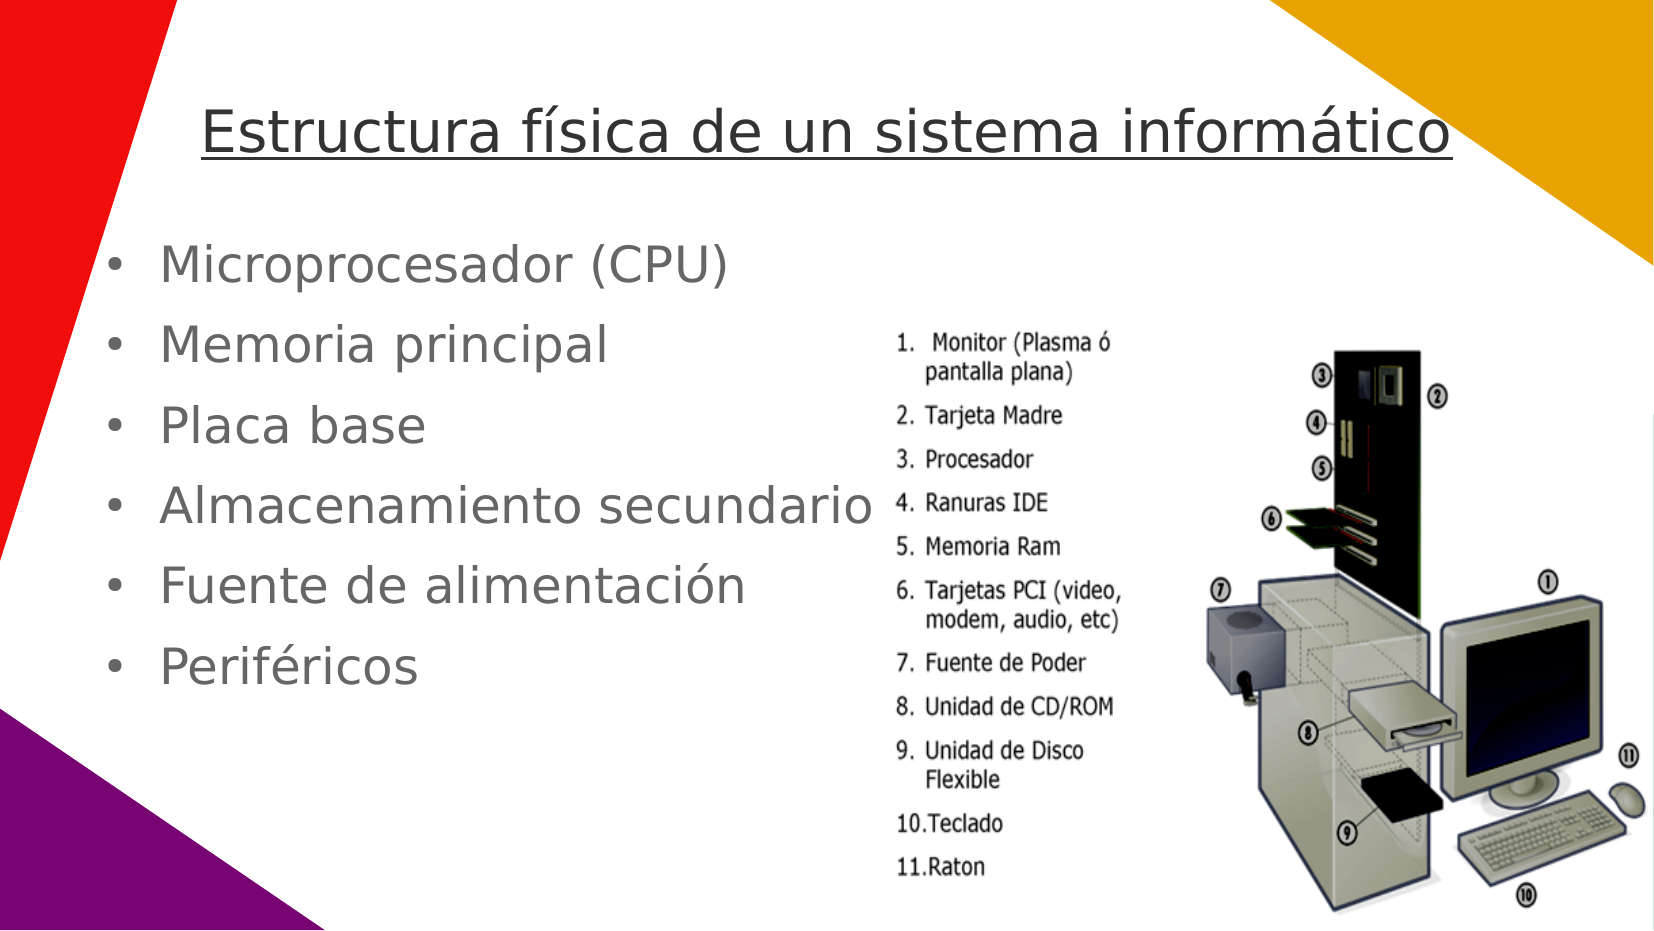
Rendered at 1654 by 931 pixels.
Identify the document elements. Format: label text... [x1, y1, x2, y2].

picture [885, 319, 1654, 931]
title Estructura física de un sistema informático [118, 59, 1536, 207]
list Microprocesador (CPU) Memoria principal Placa base Almacenamiento secundario Fuente de alimentación Periféricos [88, 236, 1506, 827]
